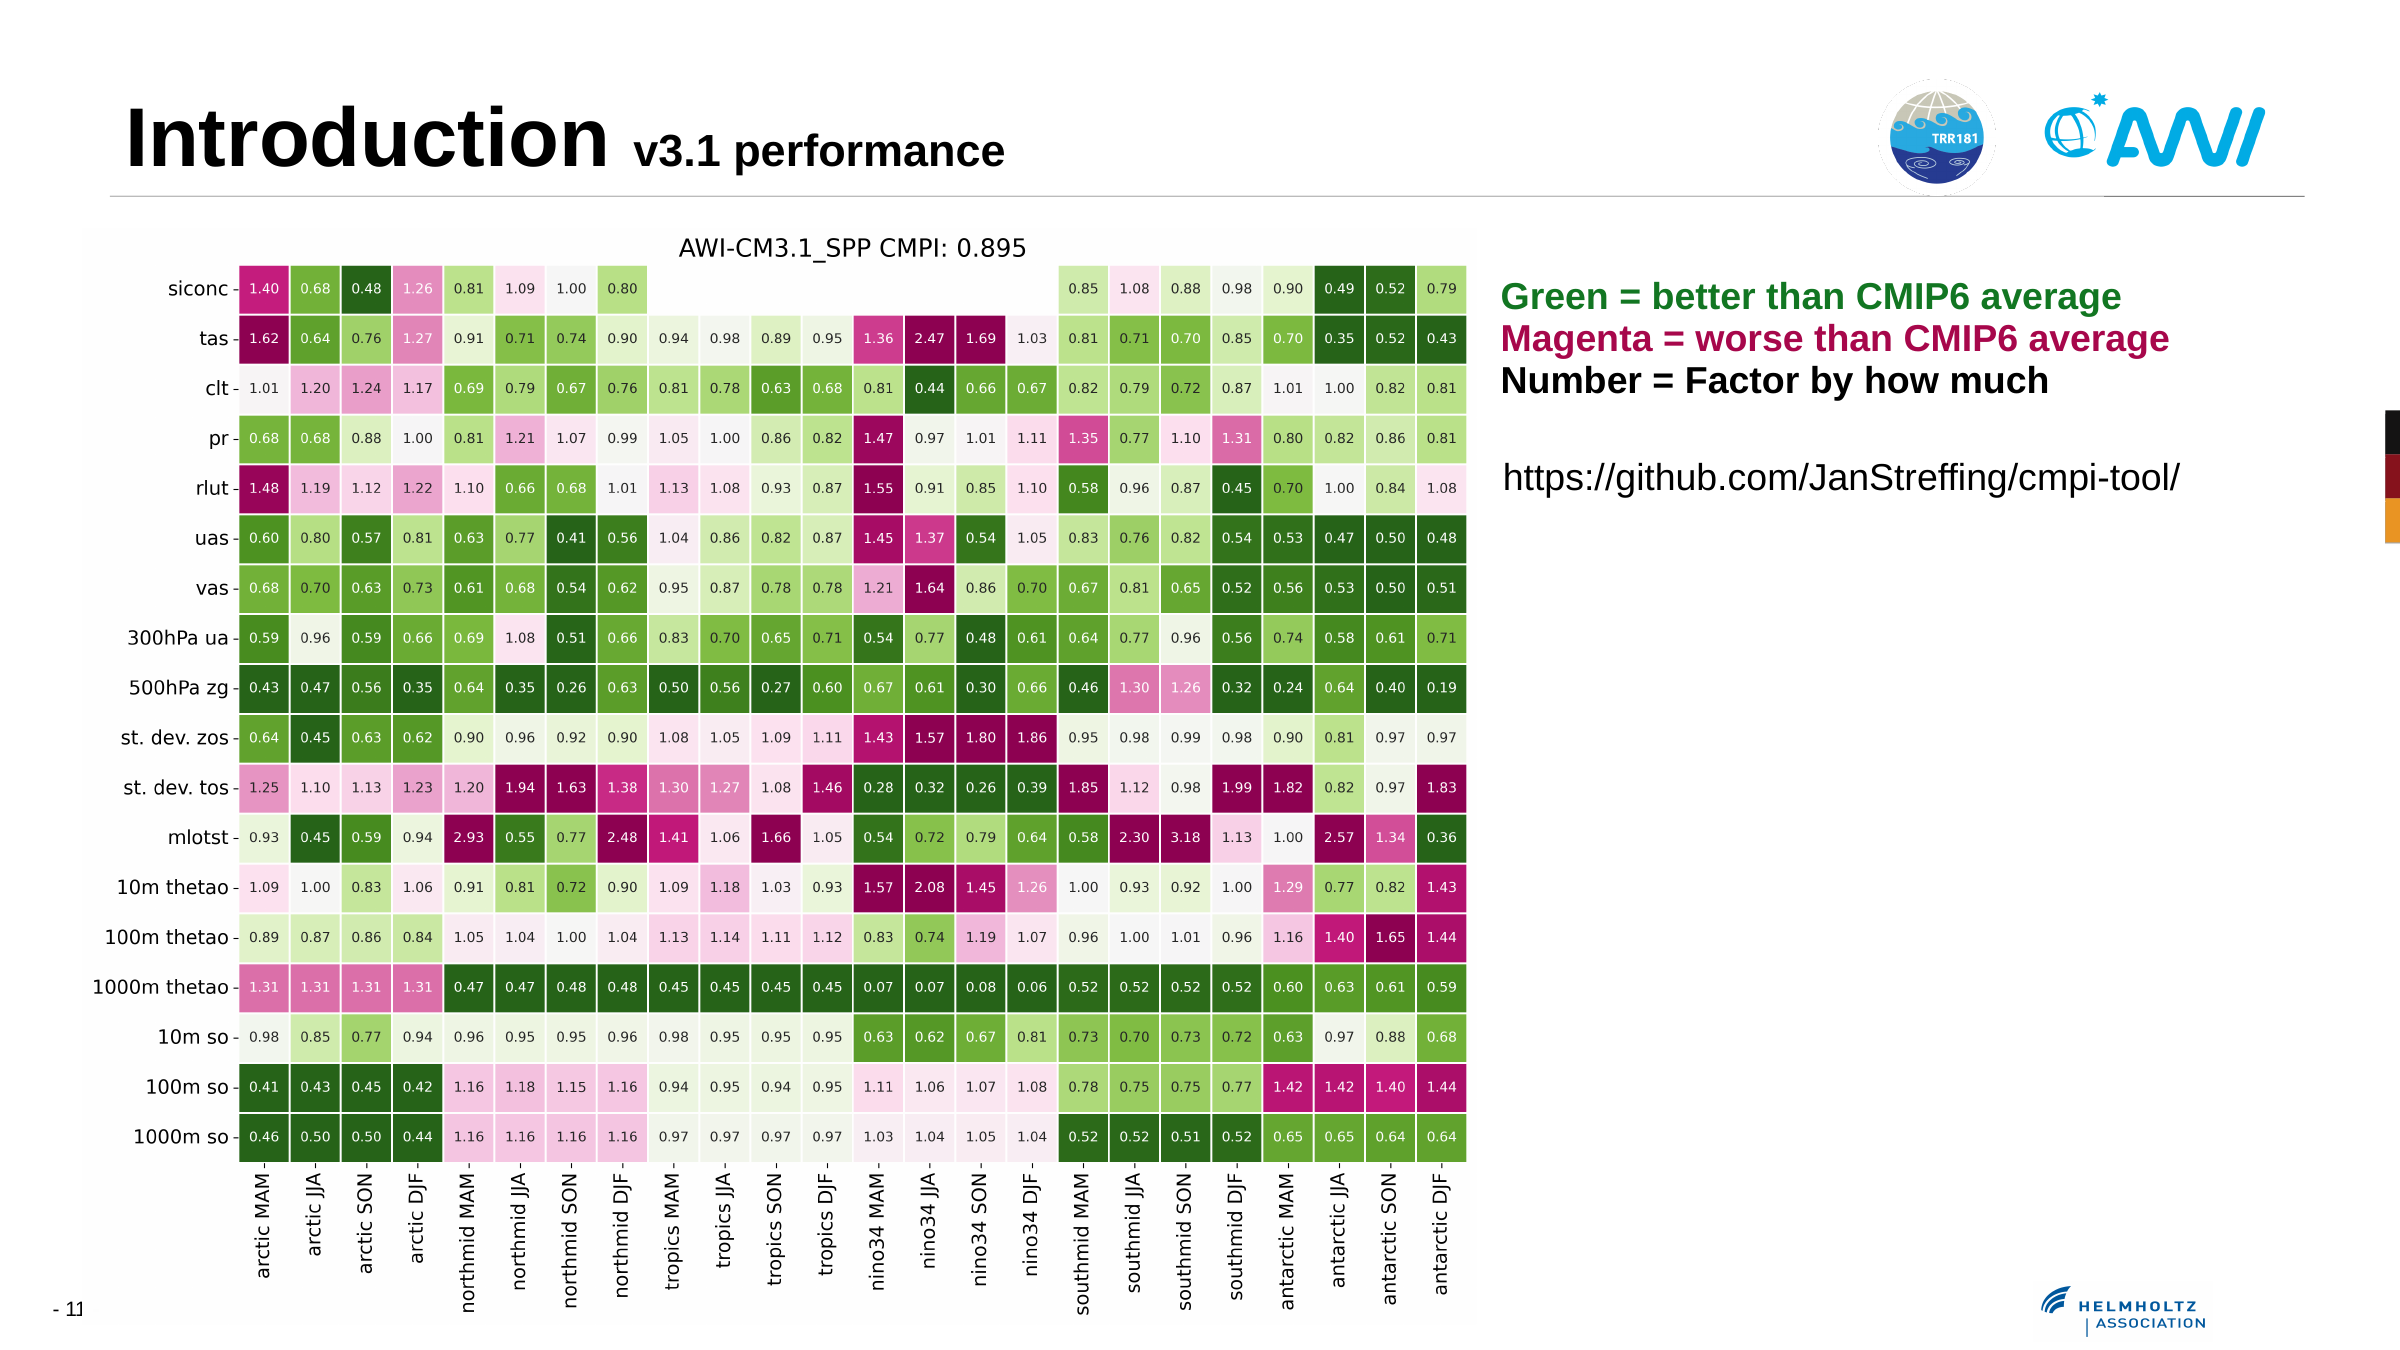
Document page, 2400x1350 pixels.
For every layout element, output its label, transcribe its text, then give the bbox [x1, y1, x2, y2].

picture [2033, 1281, 2213, 1342]
text_box Green = better than CMIP6 average Magenta = worse than CMIP6 average Number = Factor by how much [1485, 226, 2400, 497]
picture [82, 228, 1477, 1325]
text_box https://github.com/JanStreffing/cmpi-tool/ [1488, 448, 2221, 548]
text_box Introduction v3.1 performance [110, 75, 2297, 195]
